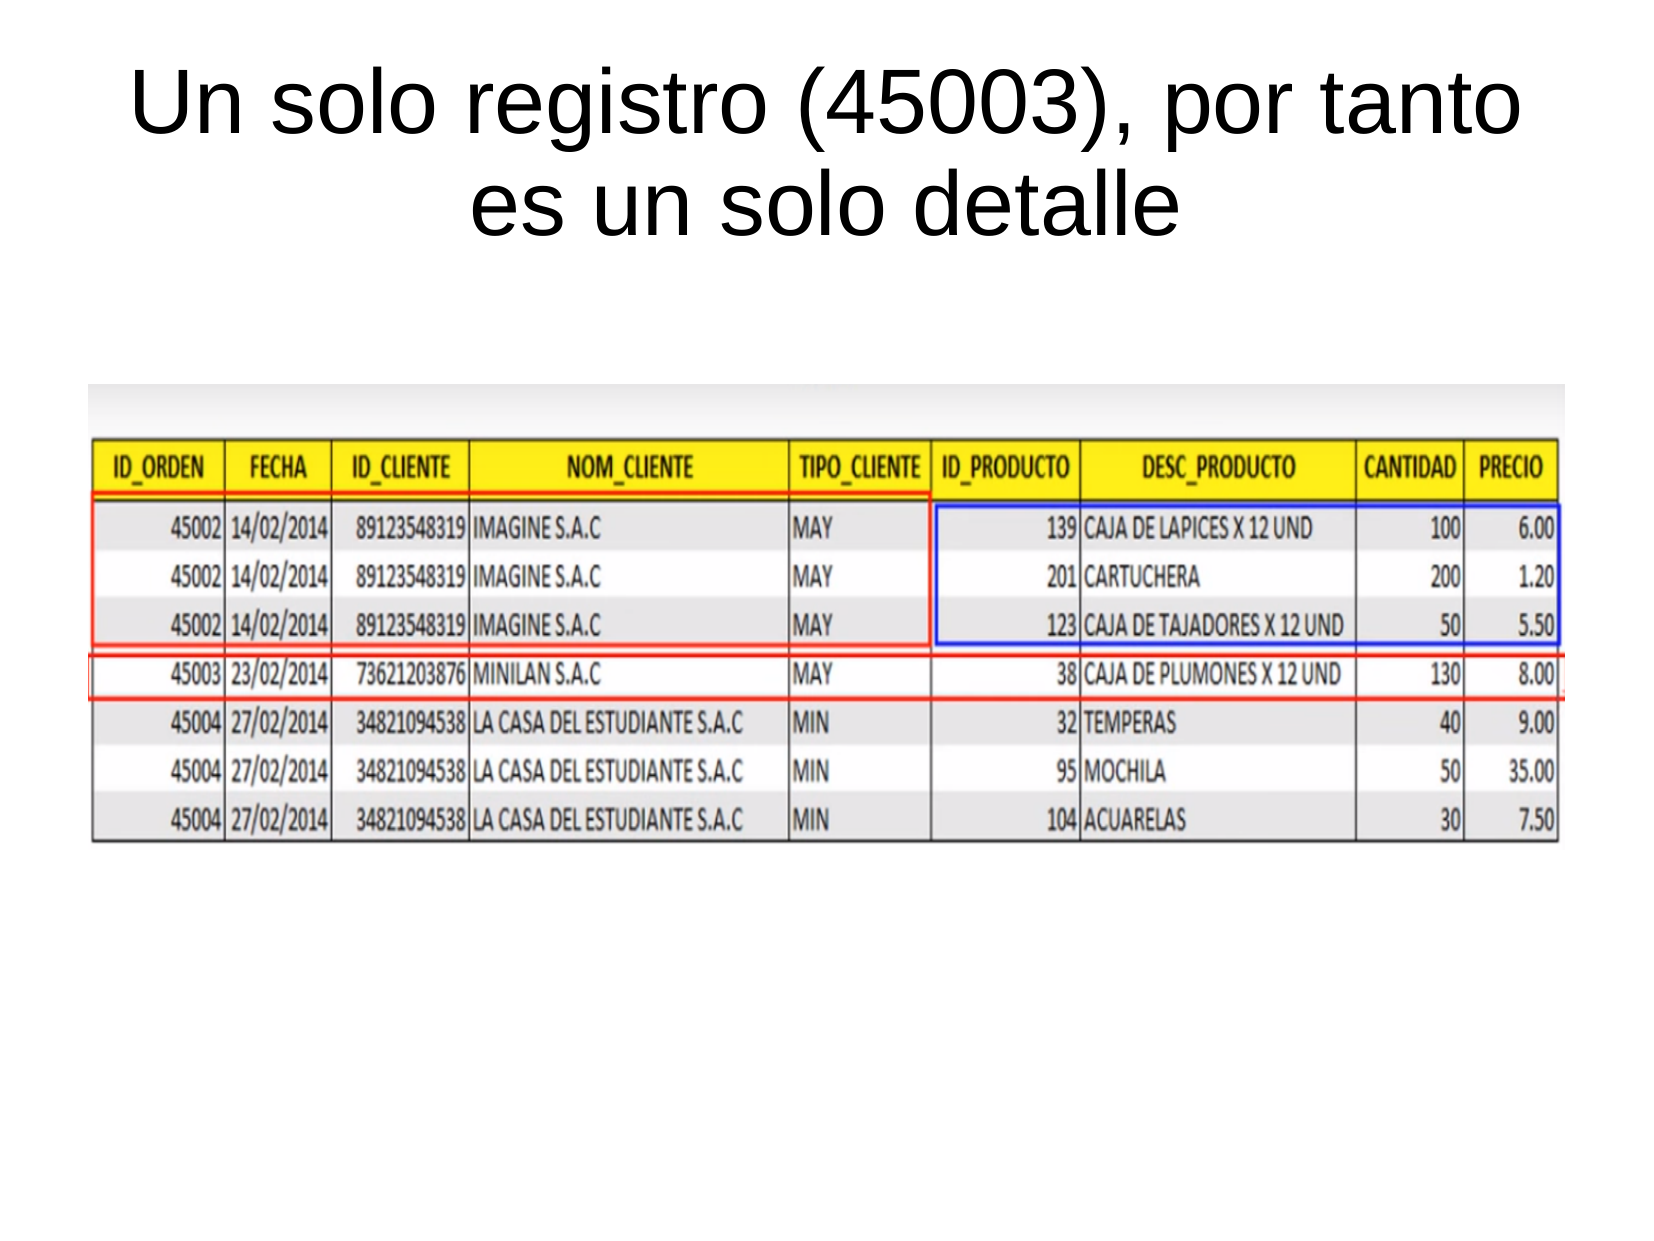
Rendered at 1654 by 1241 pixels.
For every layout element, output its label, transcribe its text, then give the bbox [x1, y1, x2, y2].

title Un solo registro (45003), por tanto es un solo detalle [82, 49, 1571, 257]
picture [88, 384, 1565, 851]
